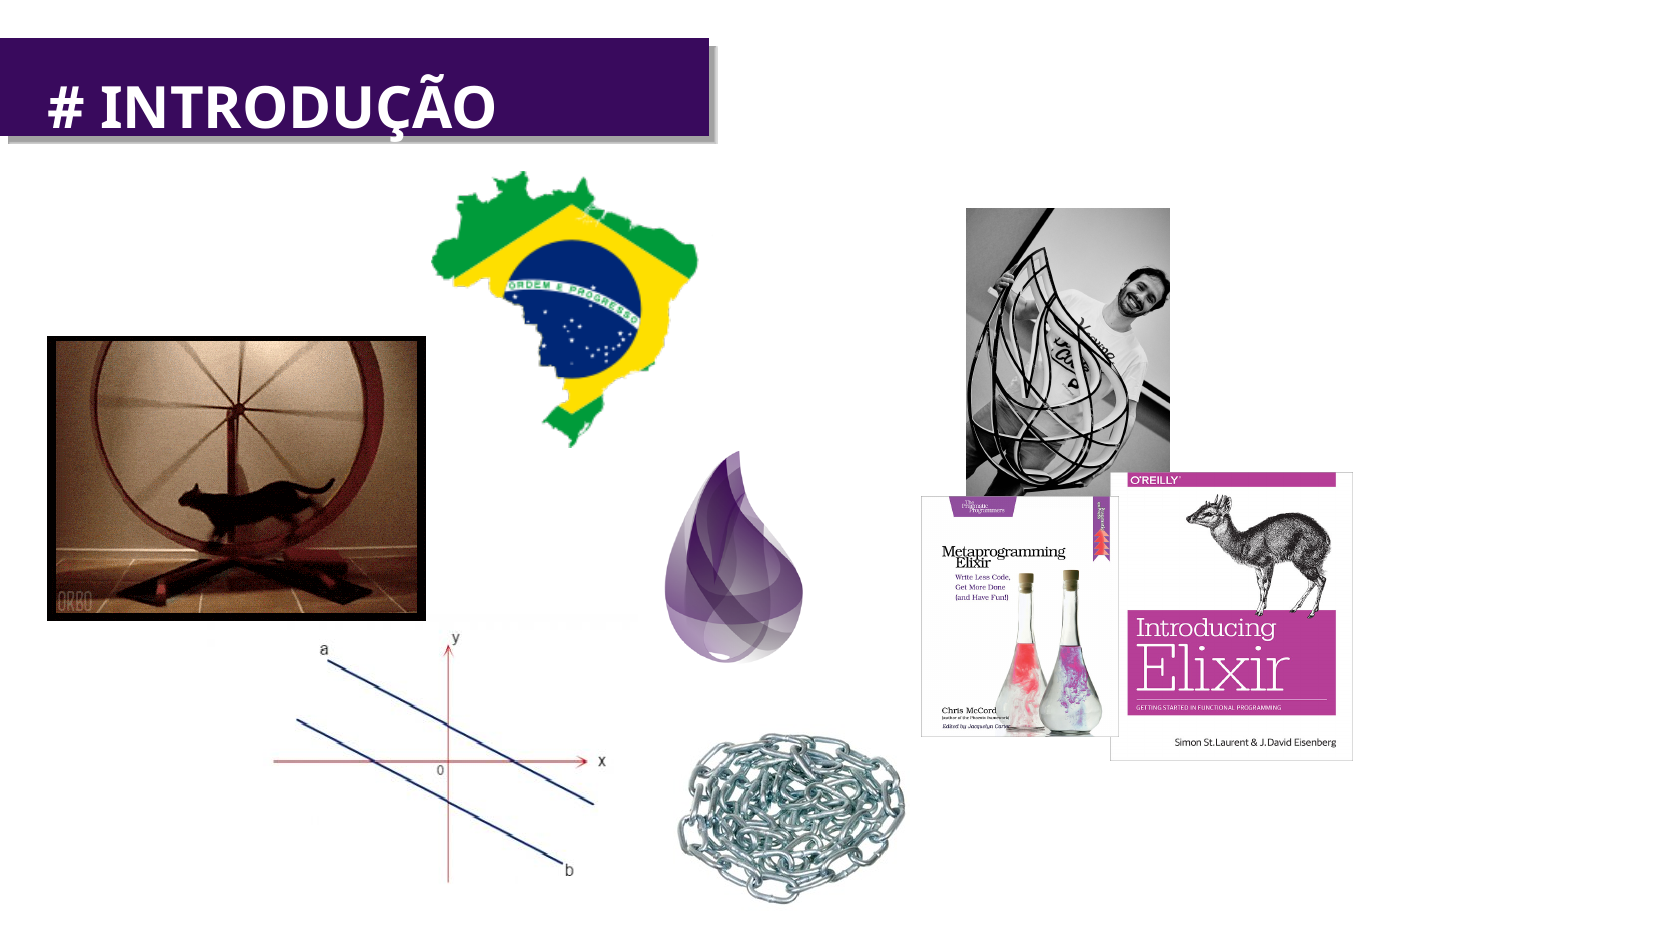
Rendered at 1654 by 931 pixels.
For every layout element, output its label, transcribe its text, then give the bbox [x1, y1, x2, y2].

picture [921, 208, 1353, 761]
picture [47, 171, 910, 922]
text_box # INTRODUÇÃO [32, 59, 638, 138]
text_box [0, 38, 709, 136]
